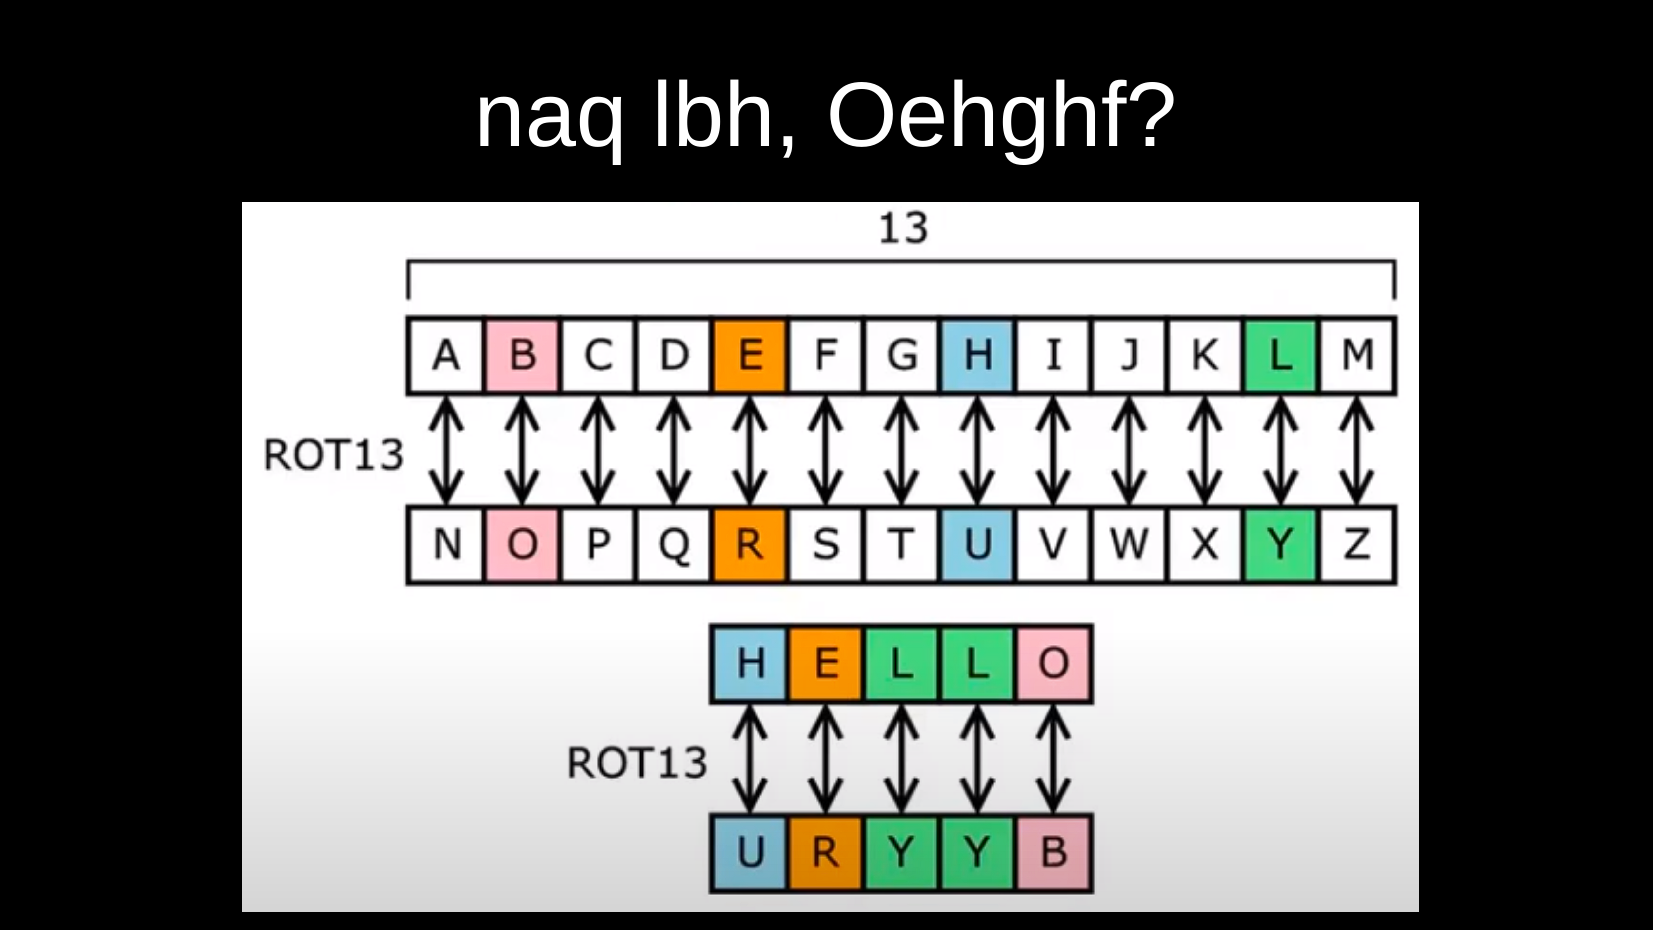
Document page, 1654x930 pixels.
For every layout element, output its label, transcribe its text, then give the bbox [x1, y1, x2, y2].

picture [242, 202, 1419, 912]
title naq lbh, Oehghf? [82, 37, 1571, 193]
